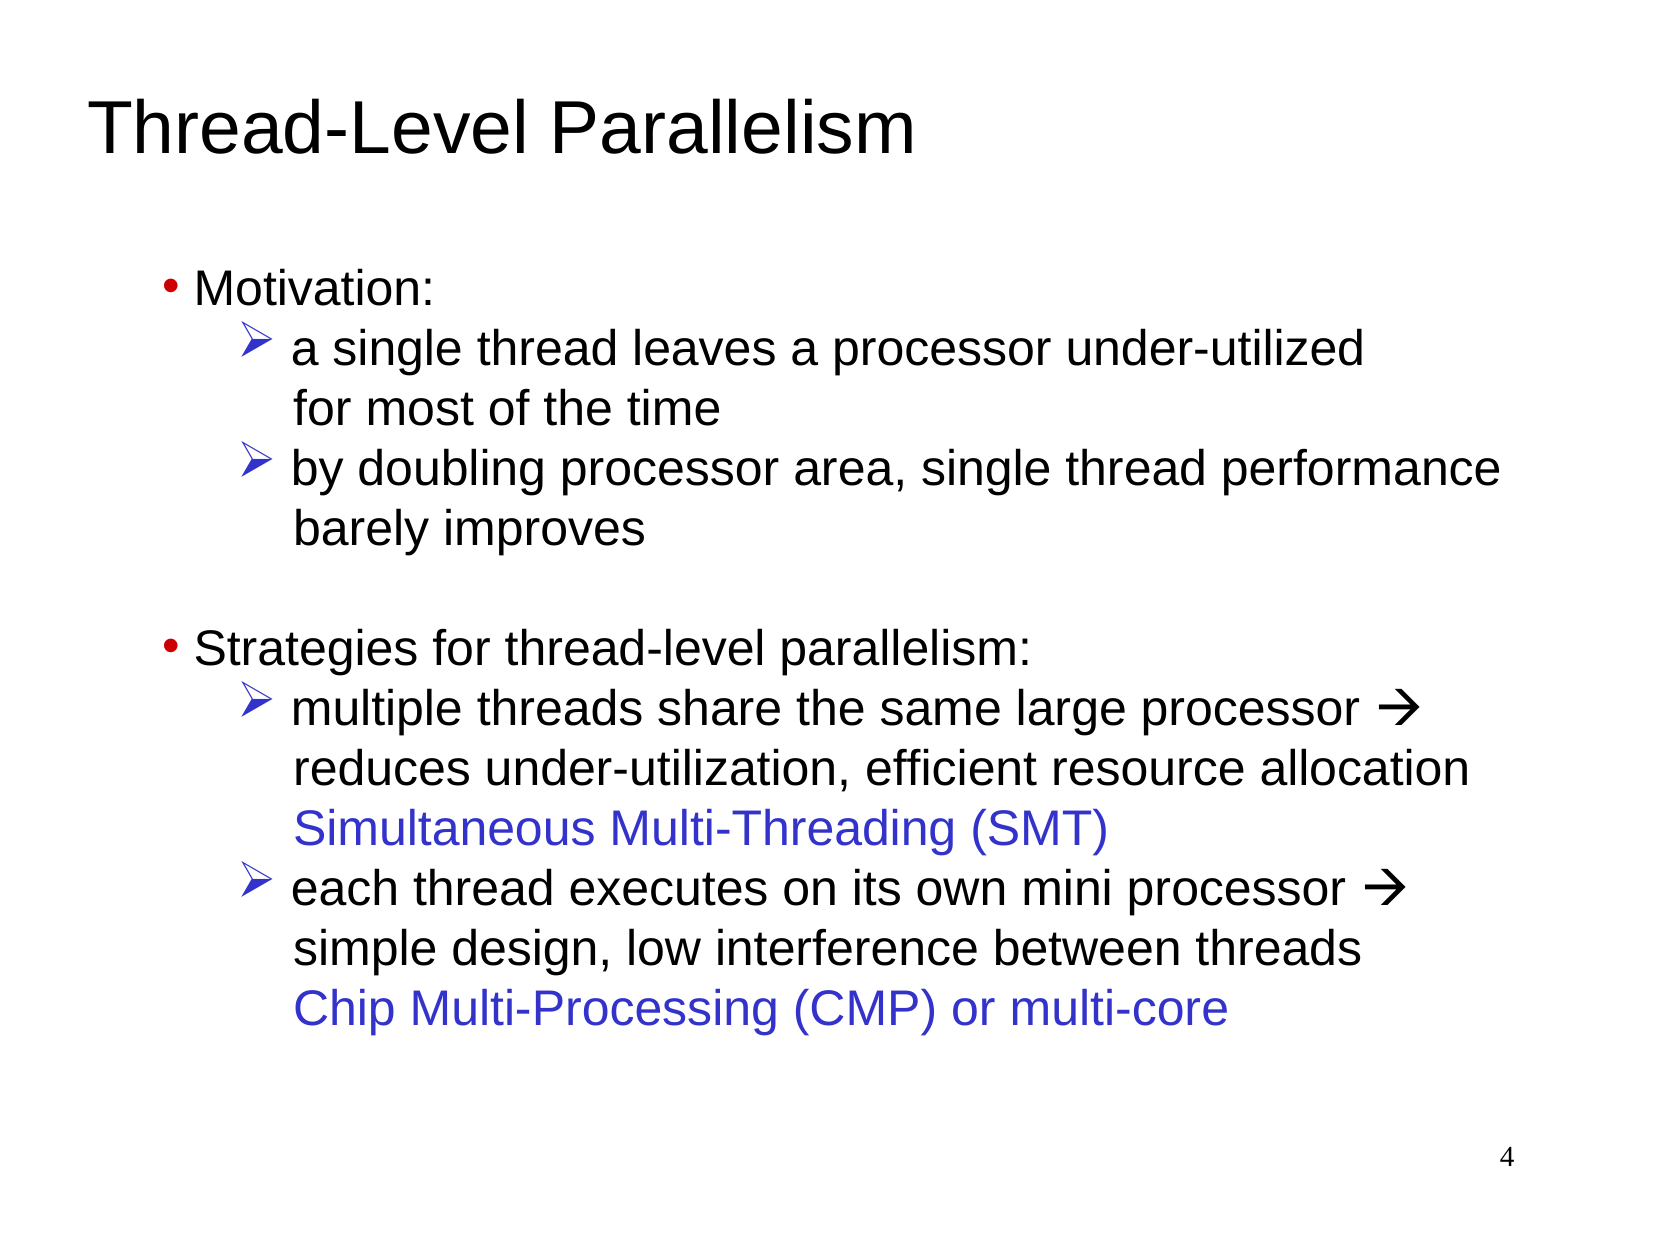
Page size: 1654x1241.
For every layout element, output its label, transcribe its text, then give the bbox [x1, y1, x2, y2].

text_box Motivation: a single thread leaves a processor under-utilized for most of the time by doubling processor area, single thread performance barely improves Strategies for thread-level parallelism: multiple threads share the same large processor  reduces under-utilization, efficient resource allocation Simultaneous Multi-Threading (SMT) each thread executes on its own mini processor  simple design, low interference between threads Chip Multi-Processing (CMP) or multi-core [147, 247, 1518, 1044]
text_box <number> [1184, 1129, 1530, 1213]
text_box Thread-Level Parallelism [72, 71, 933, 177]
